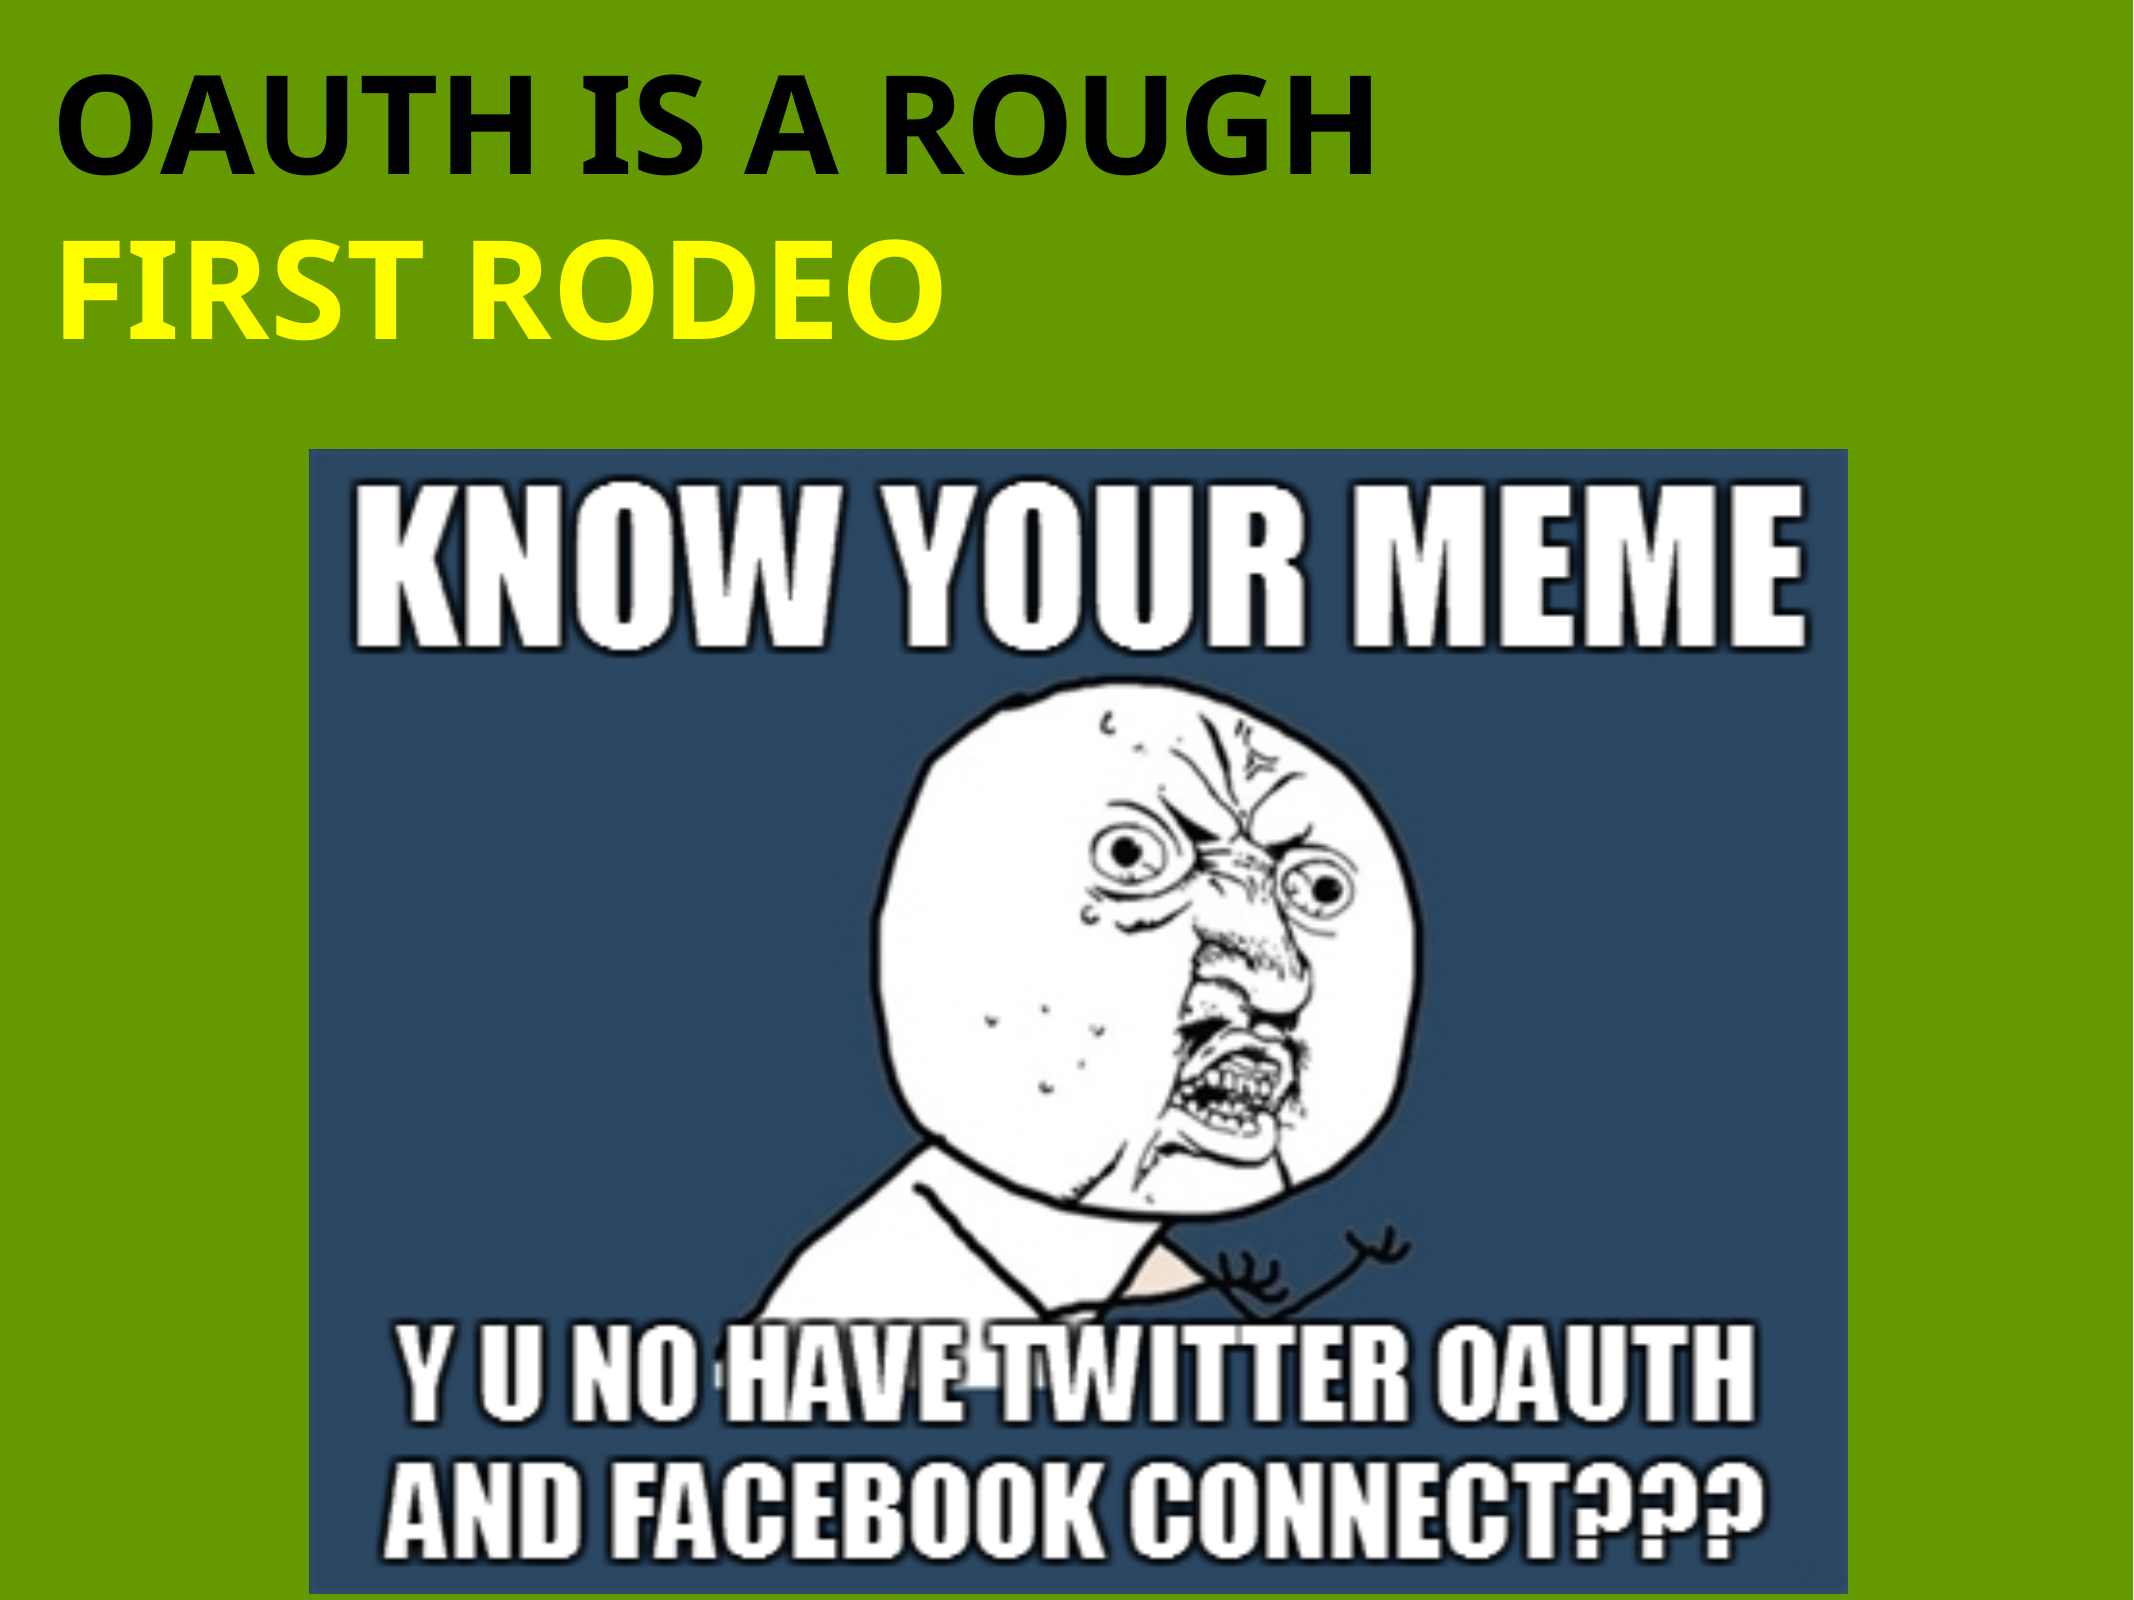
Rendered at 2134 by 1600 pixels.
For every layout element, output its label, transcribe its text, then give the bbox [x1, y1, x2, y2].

picture [309, 449, 1848, 1594]
text_box OAUTH IS A ROUGH FIRST RODEO [41, 37, 2063, 413]
